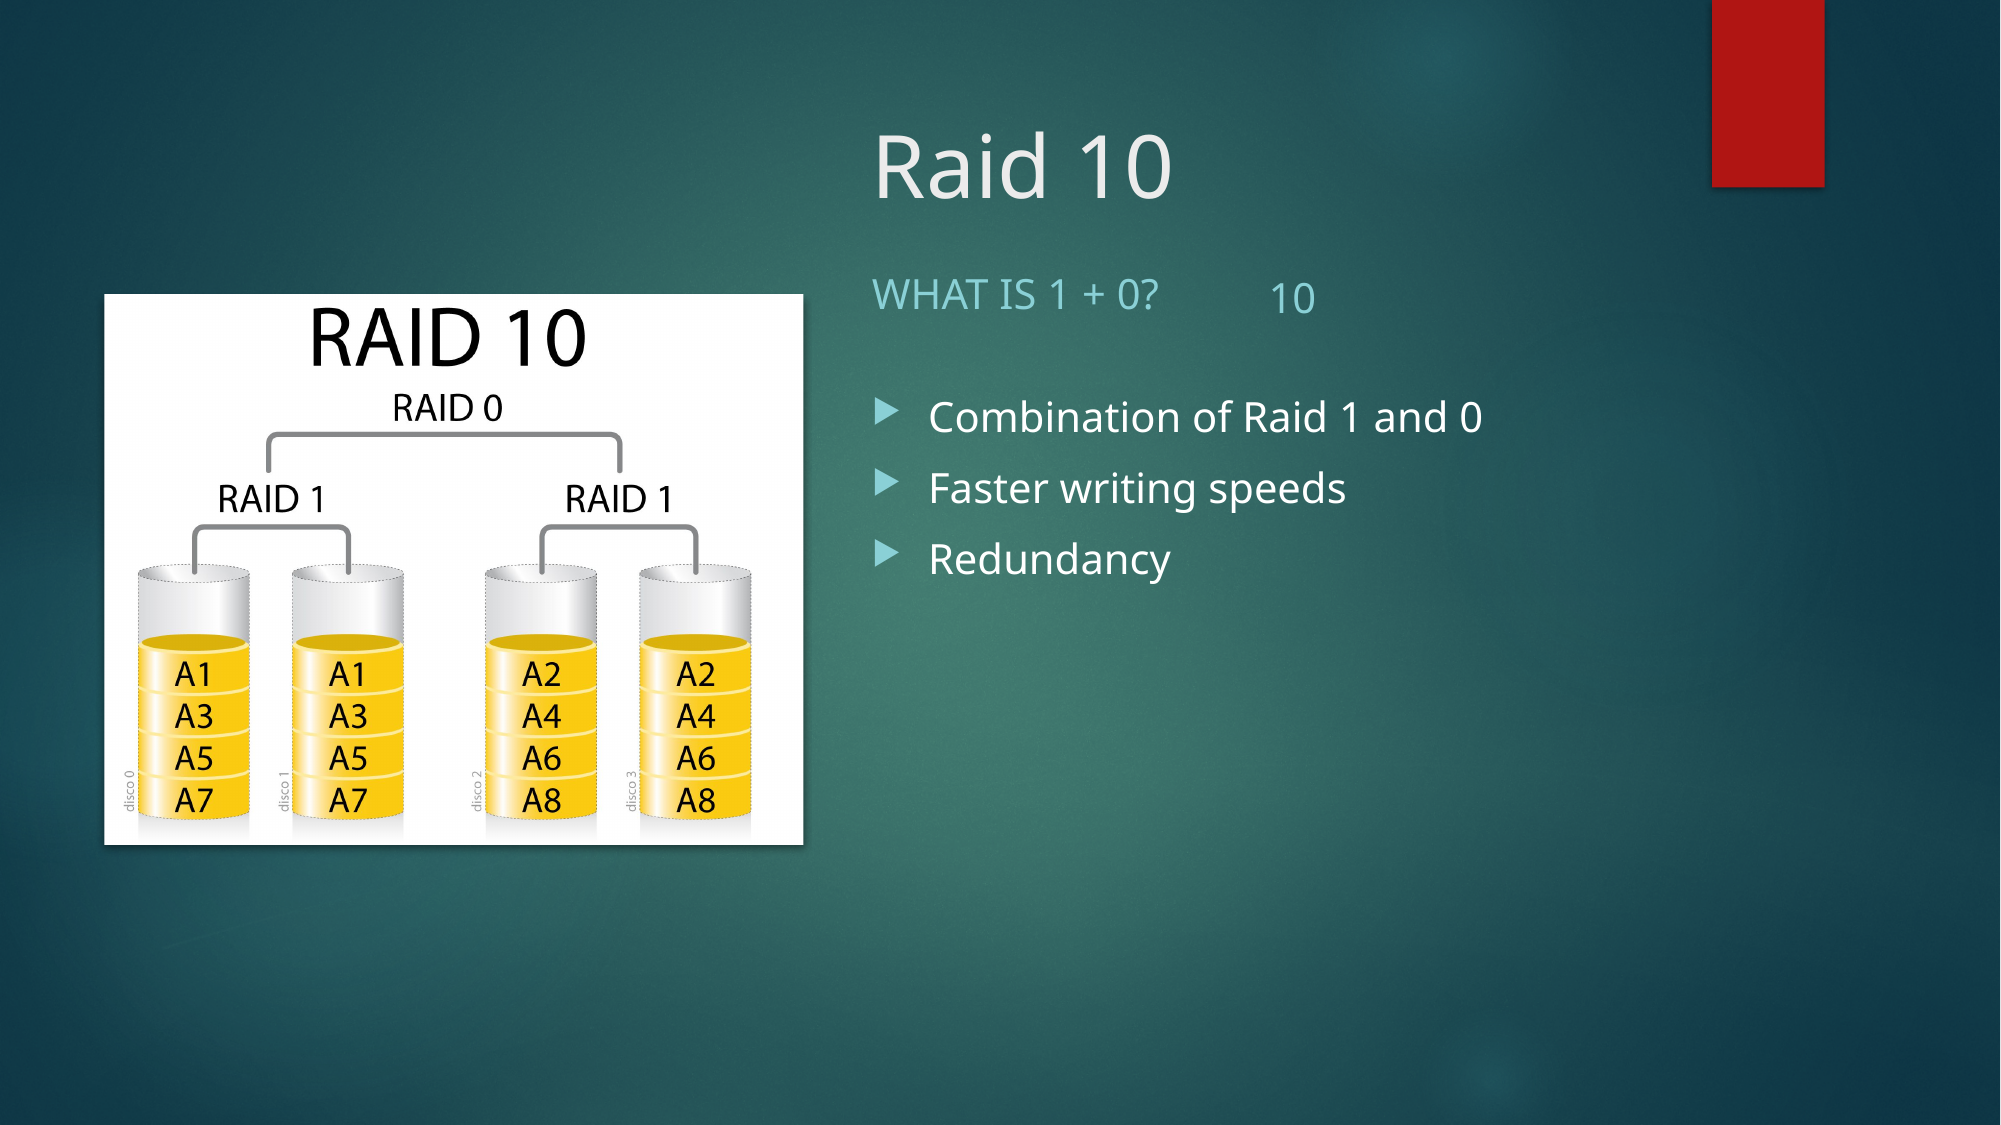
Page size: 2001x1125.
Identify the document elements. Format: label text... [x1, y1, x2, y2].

picture [0, 0, 2001, 1125]
text_box What is 1 + 0? [856, 260, 1200, 328]
list Combination of Raid 1 and 0 Faster writing speeds Redundancy [856, 383, 1675, 1025]
text_box 10 [1253, 264, 1597, 333]
title Raid 10 [856, 103, 1675, 345]
